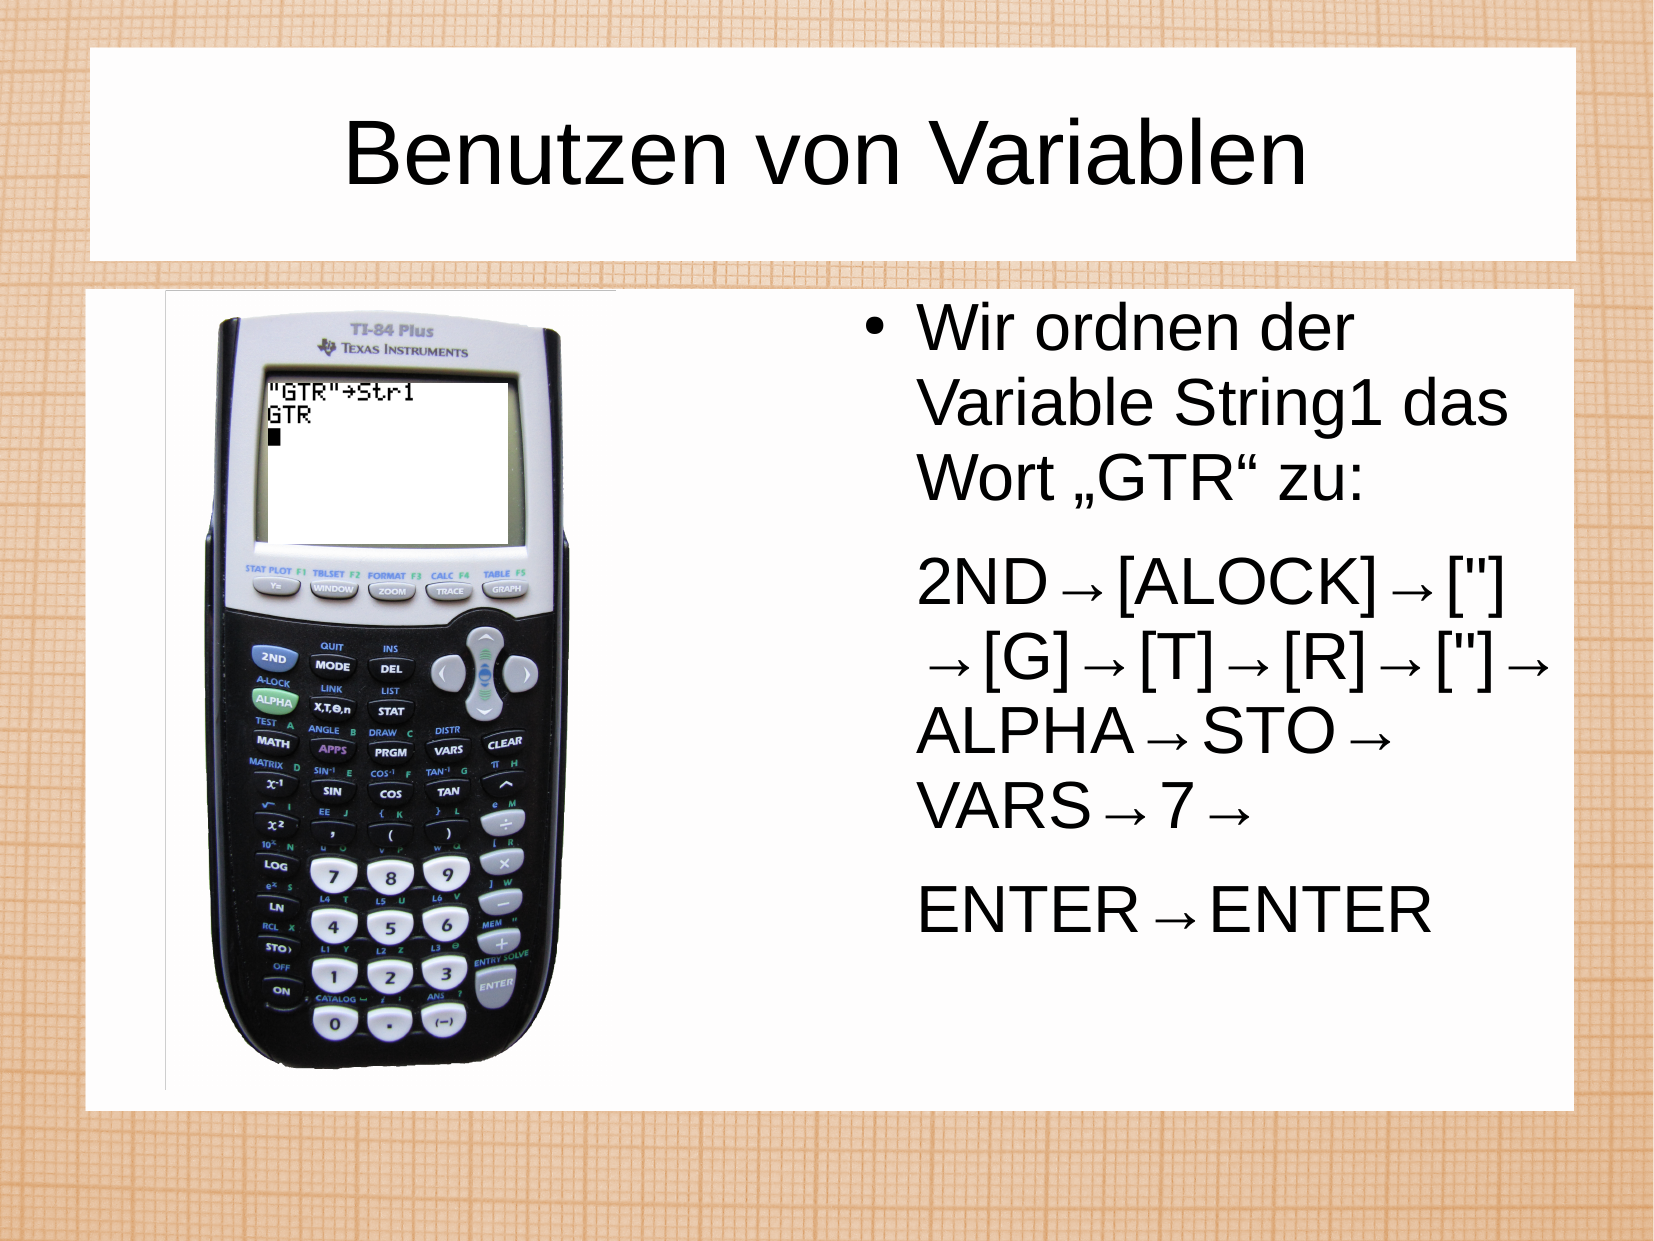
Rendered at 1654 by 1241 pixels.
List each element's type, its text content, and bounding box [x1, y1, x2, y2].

title Benutzen von Variablen [82, 49, 1571, 257]
picture [0, 0, 1654, 1241]
list Wir ordnen der Variable String1 das Wort „GTR“ zu: 2ND→[ALOCK]→["]→[G]→[T]→[R]→["]→ALPHA→STO→ VARS→7→ ENTER→ENTER [845, 290, 1572, 1241]
